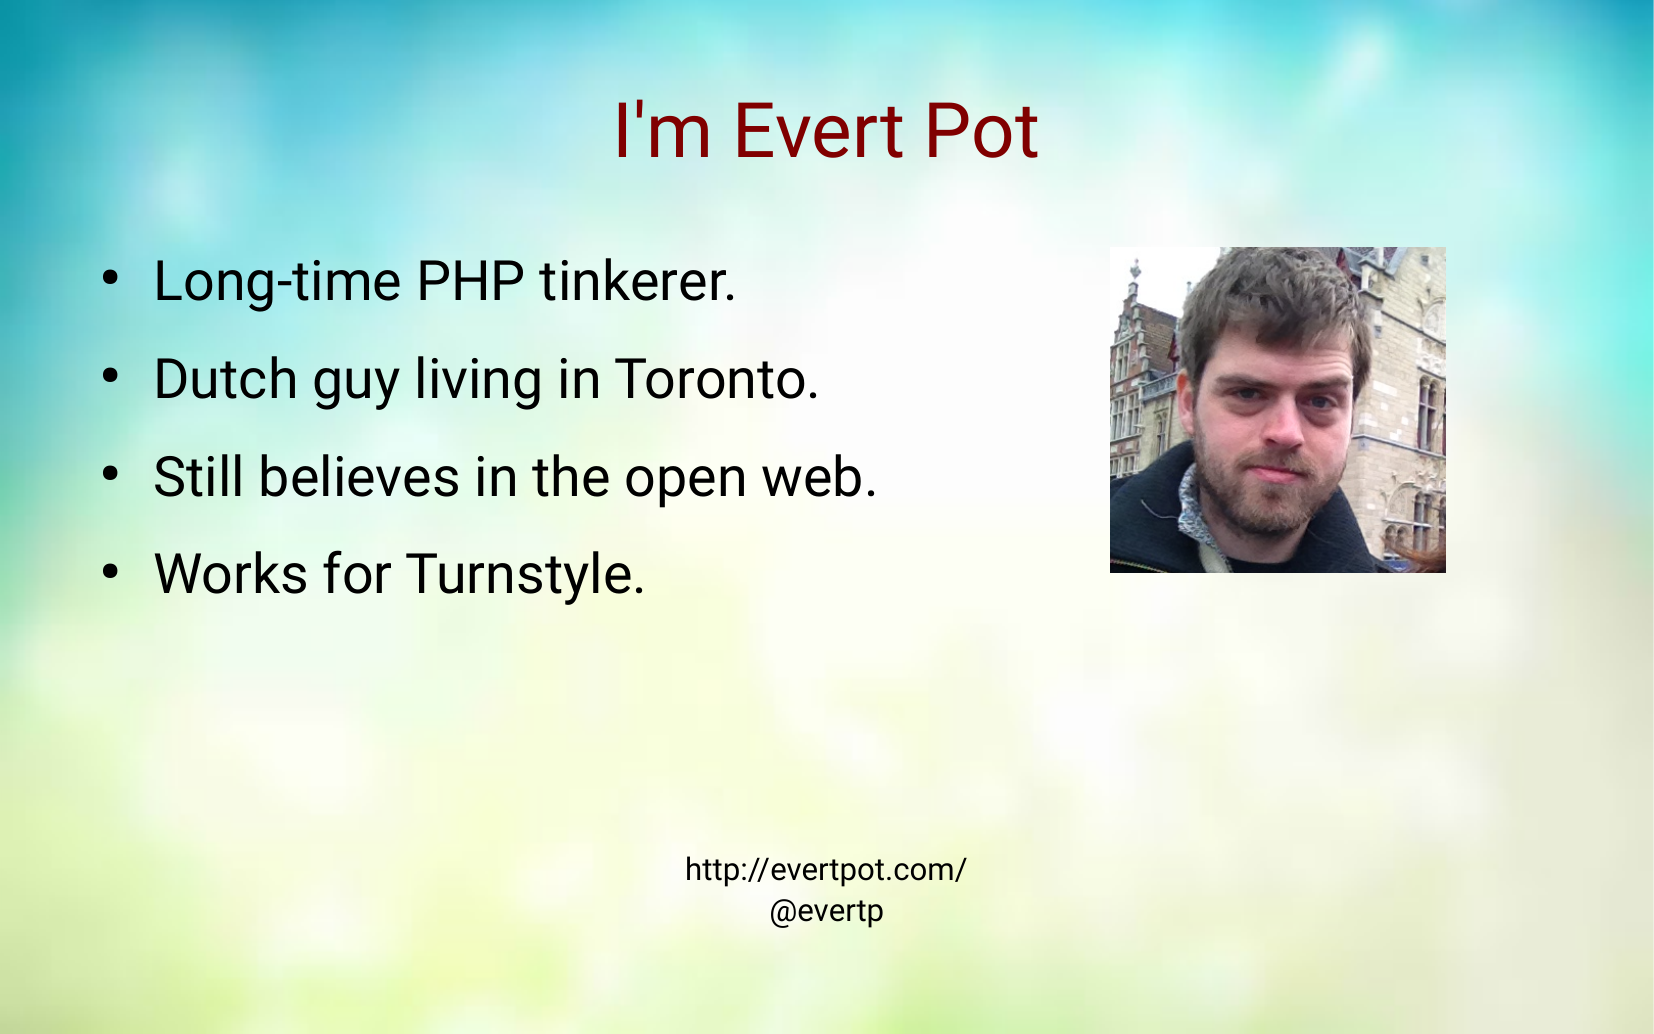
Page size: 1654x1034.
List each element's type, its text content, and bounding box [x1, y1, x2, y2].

picture [0, 0, 1654, 1034]
title I'm Evert Pot [82, 41, 1571, 214]
text_box http://evertpot.com/ @evertp [414, 840, 1240, 938]
list Long-time PHP tinkerer. Dutch guy living in Toronto. Still believes in the open web. Works for Turnstyle. [82, 241, 1571, 842]
